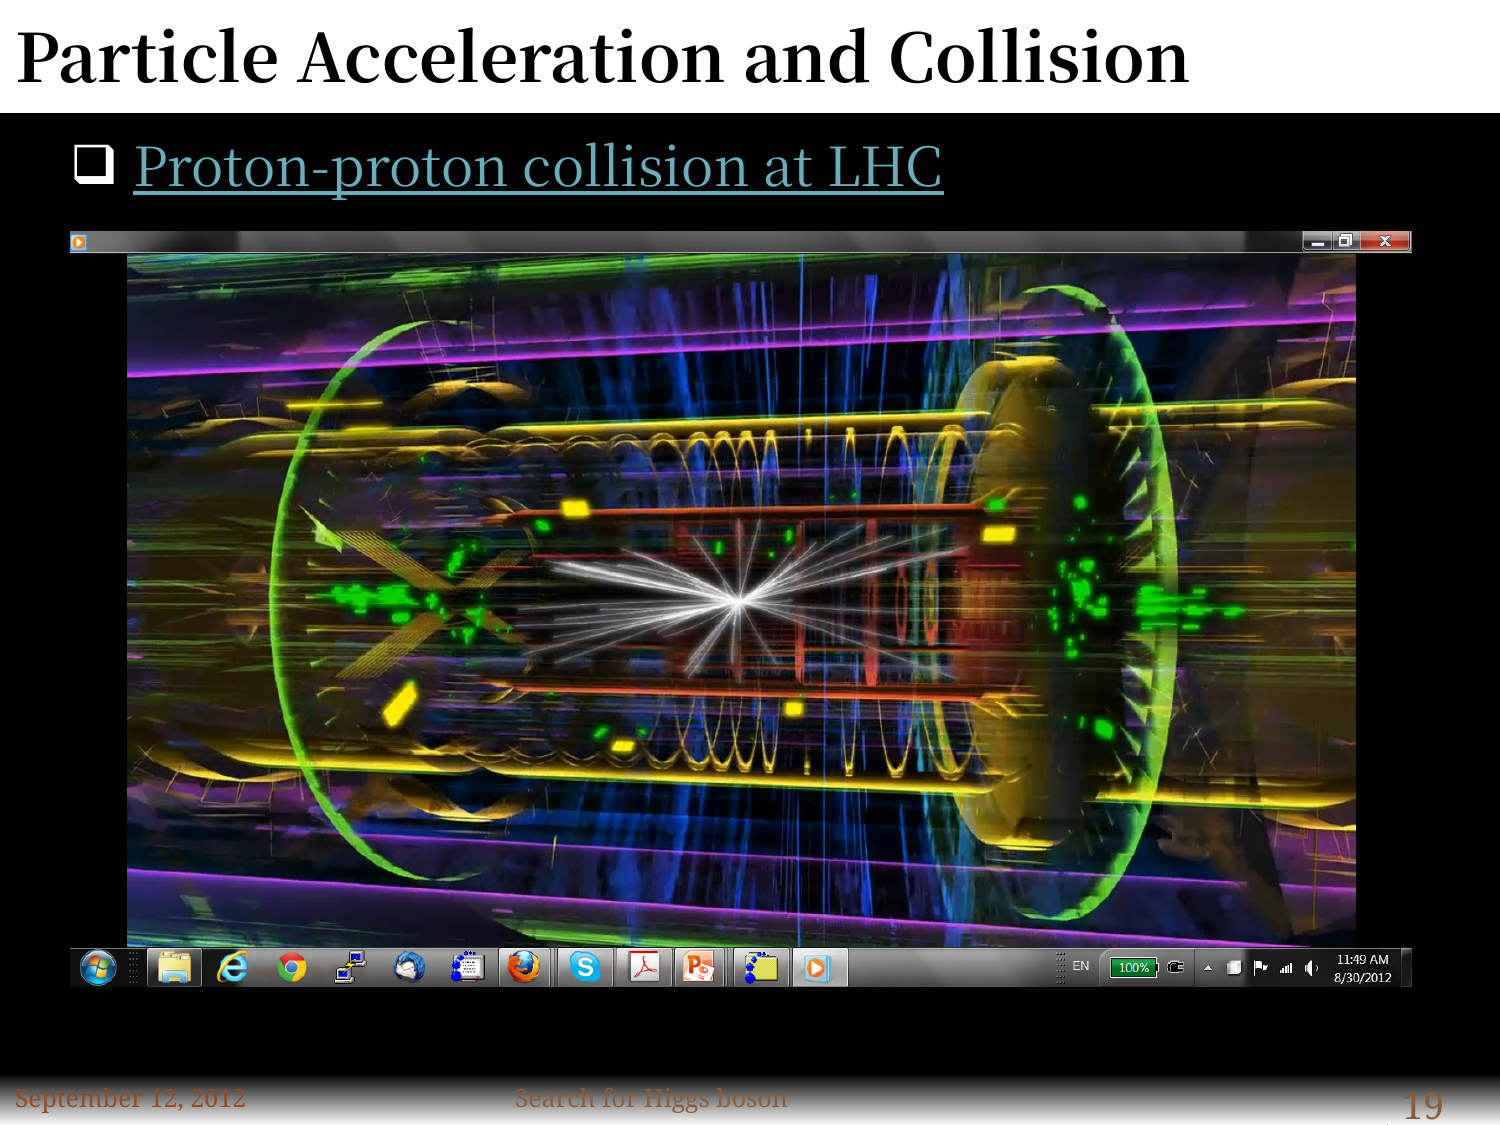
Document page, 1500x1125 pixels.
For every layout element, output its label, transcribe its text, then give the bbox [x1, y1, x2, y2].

picture [70, 231, 1412, 987]
slide_number September 12, 2012 [0, 1074, 500, 1125]
title Particle Acceleration and Collision [0, 0, 1500, 113]
slide_number <number> [1387, 1074, 1500, 1125]
list Proton-proton collision at LHC [37, 125, 1475, 1063]
footer Search for Higgs boson [500, 1074, 1387, 1125]
